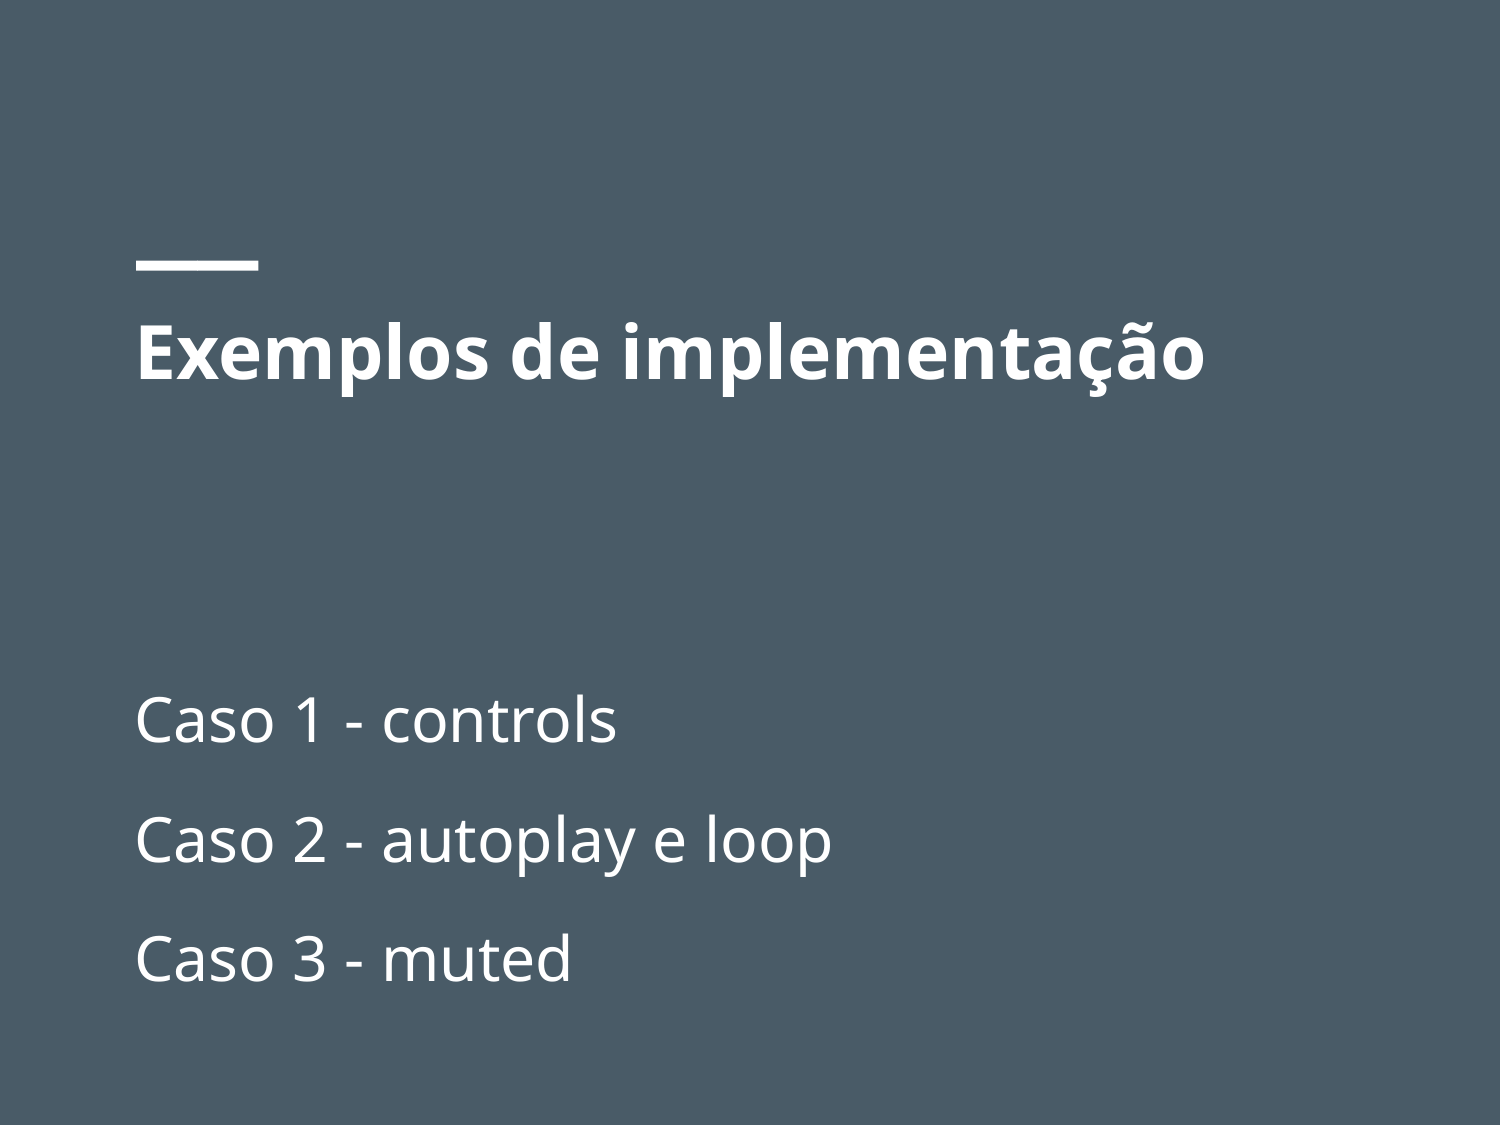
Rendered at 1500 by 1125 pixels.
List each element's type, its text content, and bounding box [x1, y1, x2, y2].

list Caso 1 - controls Caso 2 - autoplay e loop Caso 3 - muted [119, 520, 1381, 1010]
title Exemplos de implementação [119, 289, 1381, 520]
